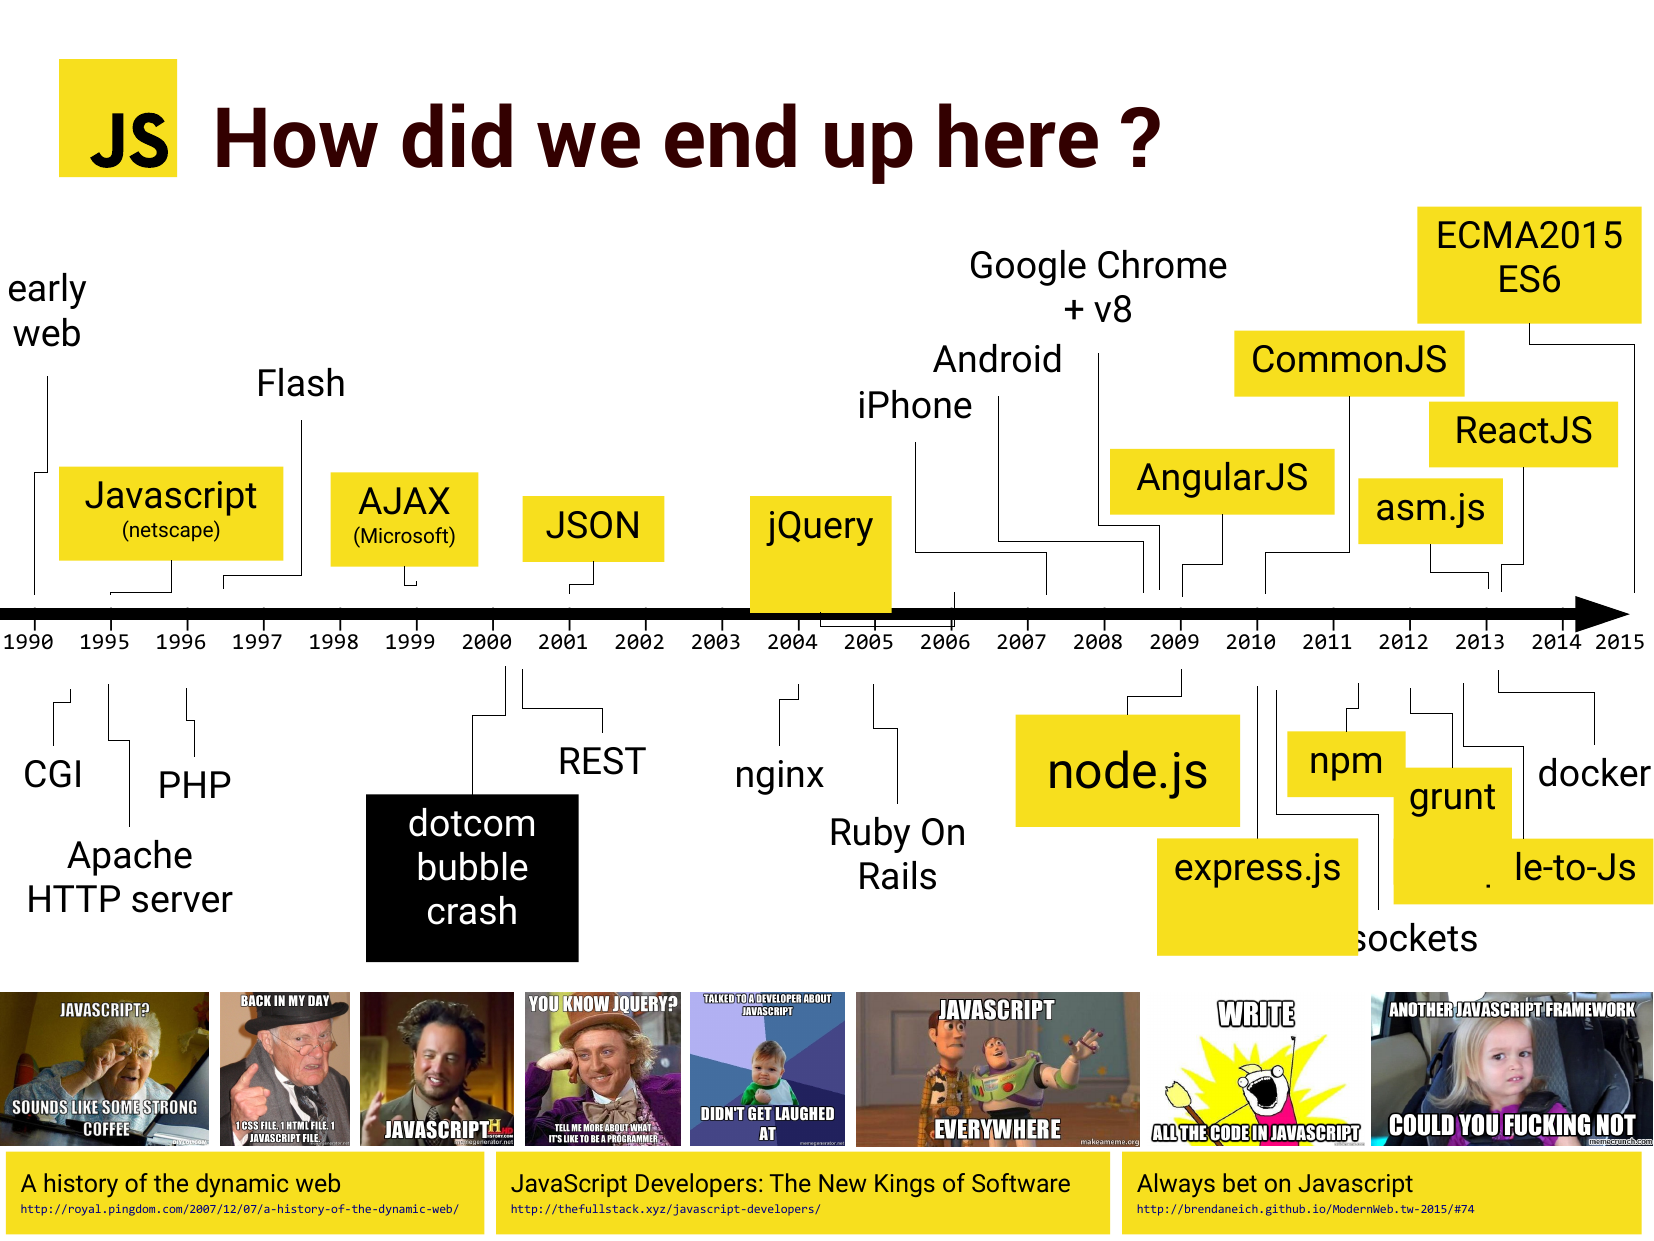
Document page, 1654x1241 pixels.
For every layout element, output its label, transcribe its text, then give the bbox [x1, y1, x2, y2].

picture [856, 992, 1140, 1147]
text_box asm.js [1358, 478, 1503, 539]
text_box node.js [1015, 714, 1241, 827]
picture [1147, 992, 1365, 1146]
text_box Javascript (netscape) [59, 466, 284, 555]
text_box A history of the dynamic web http://royal.pingdom.com/2007/12/07/a-history-of-the-dynamic-web/ [5, 1151, 485, 1235]
text_box npm [1287, 731, 1406, 792]
text_box ECMA2015 ES6 [1417, 206, 1642, 313]
text_box | | | | | | | | | | | | | | | | | | | | | 1990 1995 1996 1997 1998 1999 2000 2001 2002 2003 2004 2005 2006 2007 2008 2009 2010 2011 2012 2013 2014 2015 [0, 602, 1654, 726]
text_box CommonJS [1234, 330, 1465, 391]
text_box | | | | | | | | | | | | | | | | | | | | | 1990 1995 1996 1997 1998 1999 2000 2001 2002 2003 2004 2005 2006 2007 2008 2009 2010 2011 2012 2013 2014 2015 [821, 602, 954, 626]
picture [525, 992, 681, 1146]
text_box nginx [708, 745, 851, 815]
text_box early web [0, 259, 107, 366]
text_box websockets [1263, 909, 1495, 975]
text_box REST [531, 732, 674, 803]
picture [220, 992, 350, 1146]
text_box Apache HTTP server [0, 826, 260, 934]
text_box jQuery [750, 496, 892, 557]
text_box AJAX (Microsoft) [330, 472, 479, 558]
text_box iPhone [838, 376, 993, 438]
text_box Android [909, 330, 1087, 391]
picture [360, 992, 514, 1146]
text_box express.js [1157, 838, 1359, 899]
text_box Ruby On Rails [791, 803, 1004, 910]
text_box dotcom bubble crash [366, 794, 579, 945]
text_box AngularJS [1110, 448, 1335, 509]
text_box CGI [0, 745, 107, 806]
picture [1371, 992, 1653, 1146]
text_box JavaScript Developers: The New Kings of Software http://thefullstack.xyz/javascript-developers/ [496, 1151, 1111, 1235]
text_box grunt [1393, 767, 1512, 828]
picture [690, 992, 845, 1146]
text_box docker [1511, 747, 1523, 815]
text_box ReactJS [1429, 401, 1619, 462]
text_box docker [1511, 744, 1654, 815]
text_box Google Chrome + v8 [944, 236, 1252, 342]
text_box JSON [522, 496, 665, 557]
text_box Always bet on Javascript http://brendaneich.github.io/ModernWeb.tw-2015/#74 [1122, 1151, 1642, 1235]
picture [0, 992, 209, 1146]
text_box compile-to-Js [1393, 838, 1654, 899]
title How did we end up here ? [194, 74, 1559, 203]
text_box Flash [224, 354, 378, 415]
text_box PHP [141, 756, 249, 817]
